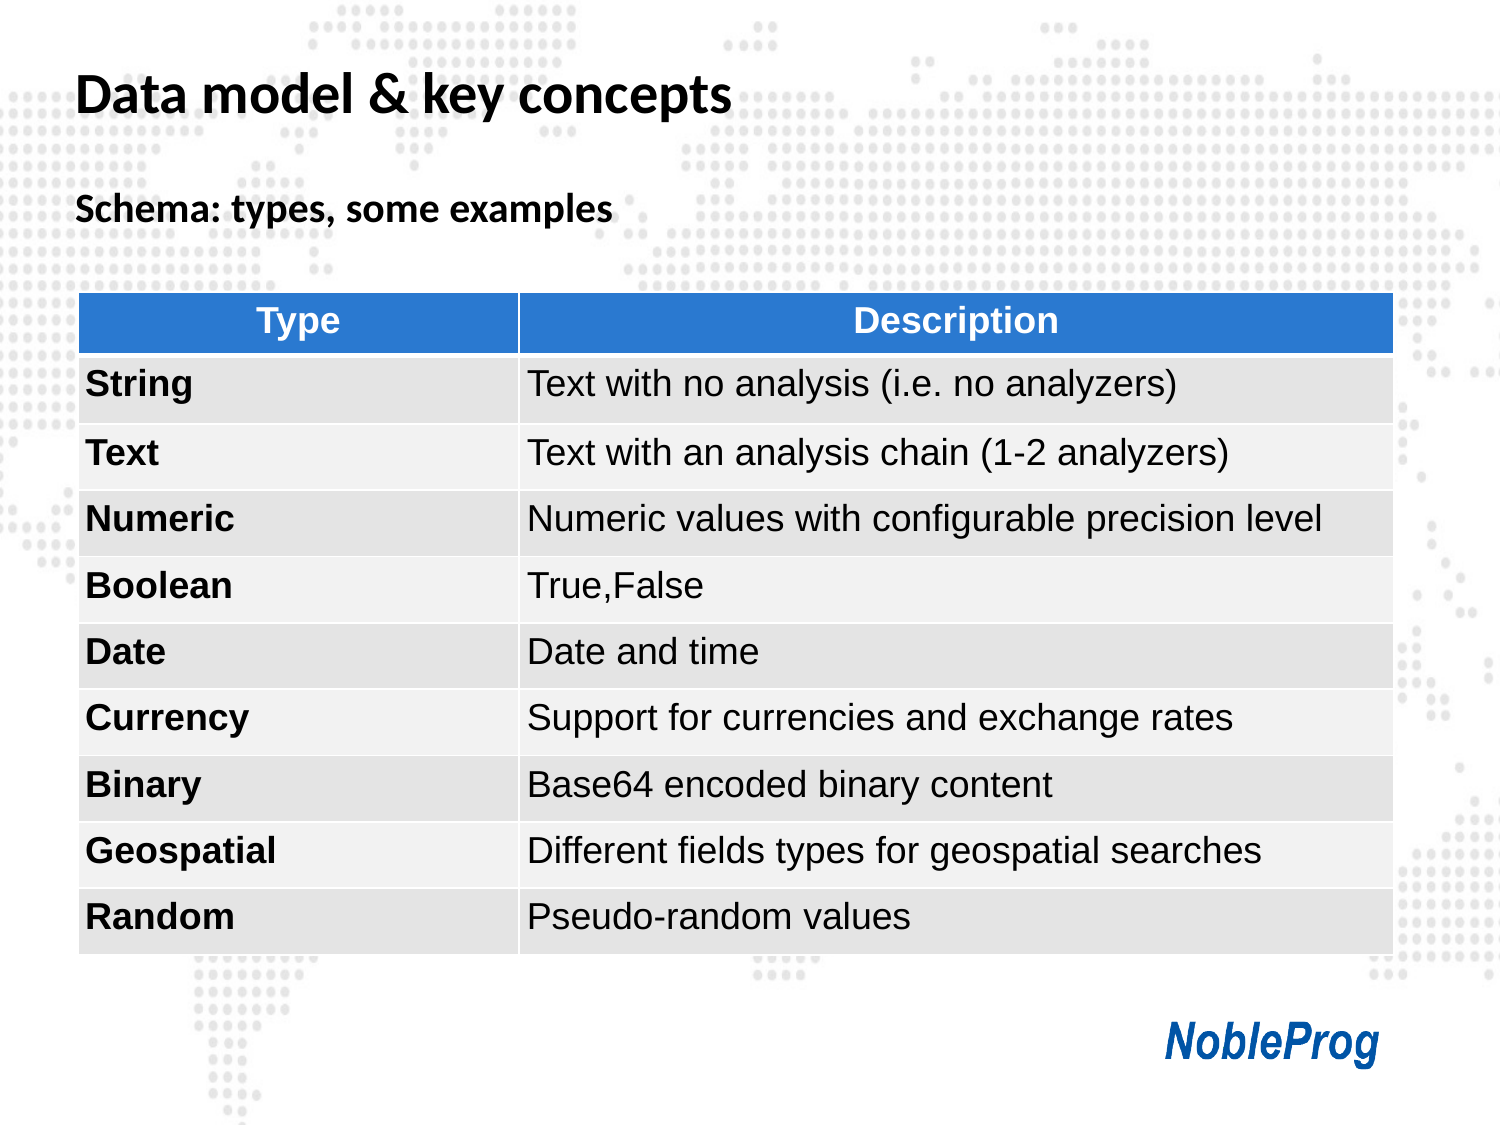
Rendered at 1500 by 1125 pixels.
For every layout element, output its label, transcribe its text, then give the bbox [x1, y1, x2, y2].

table_header Type [79, 293, 518, 353]
table_cell Different fields types for geospatial searches [520, 823, 1393, 887]
table_cell Binary [79, 756, 518, 821]
table_cell String [79, 358, 518, 423]
table_cell Base64 encoded binary content [520, 756, 1393, 821]
picture [0, 0, 1500, 1125]
table_cell True,False [520, 557, 1393, 622]
table_cell Text [79, 425, 518, 489]
table_cell Numeric [79, 491, 518, 556]
table_cell Text with no analysis (i.e. no analyzers) [520, 358, 1393, 423]
text_box Data model & key concepts [75, 55, 1425, 127]
table_cell Text with an analysis chain (1-2 analyzers) [520, 425, 1393, 489]
text_box Schema: types, some examples [75, 180, 1425, 231]
table_cell Numeric values with configurable precision level [520, 491, 1393, 556]
table_cell Pseudo-random values [520, 889, 1393, 954]
table_header Description [520, 293, 1393, 353]
table_cell Random [79, 889, 518, 954]
table_cell Date [79, 624, 518, 688]
table_cell Geospatial [79, 823, 518, 887]
table_cell Date and time [520, 624, 1393, 688]
table_cell Support for currencies and exchange rates [520, 690, 1393, 755]
table_cell Boolean [79, 557, 518, 622]
table_cell Currency [79, 690, 518, 755]
